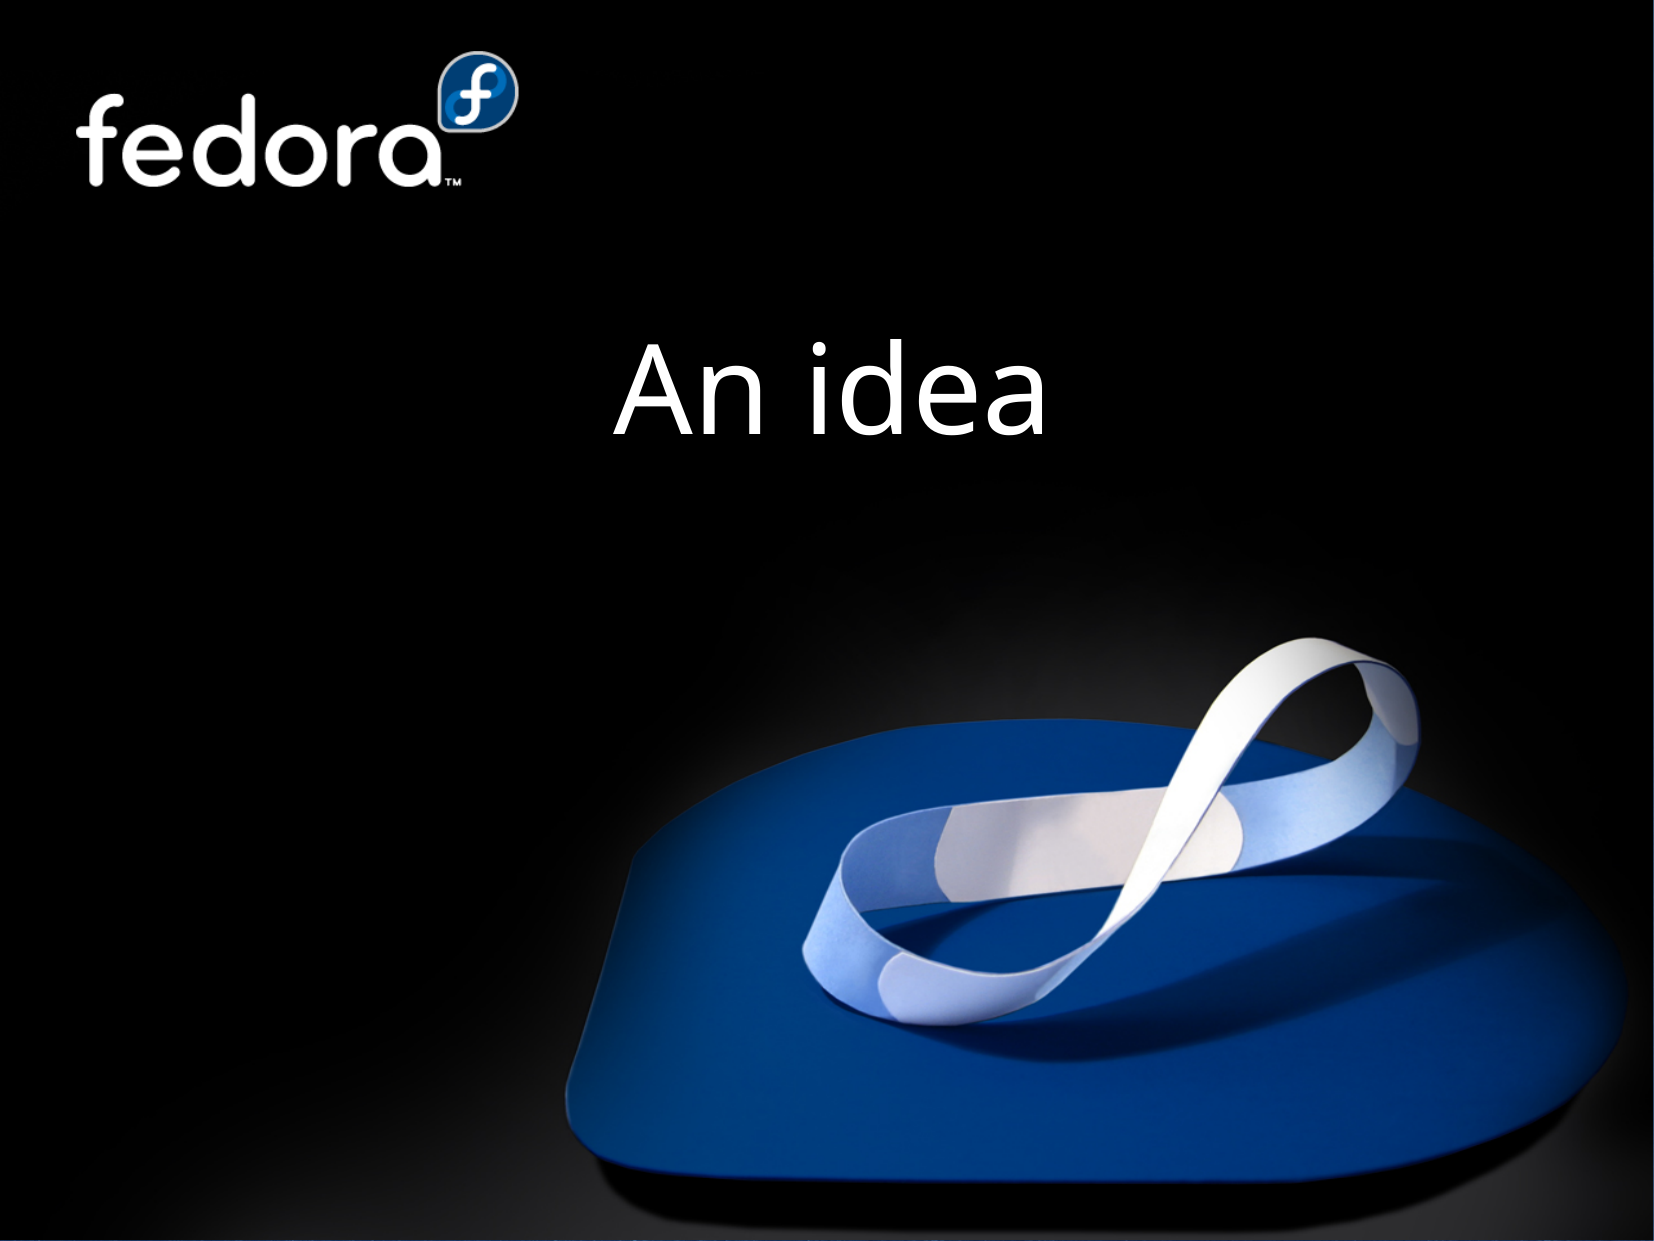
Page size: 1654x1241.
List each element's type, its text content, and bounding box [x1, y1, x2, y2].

picture [0, 0, 1654, 1241]
text_box An idea [49, 311, 1538, 722]
